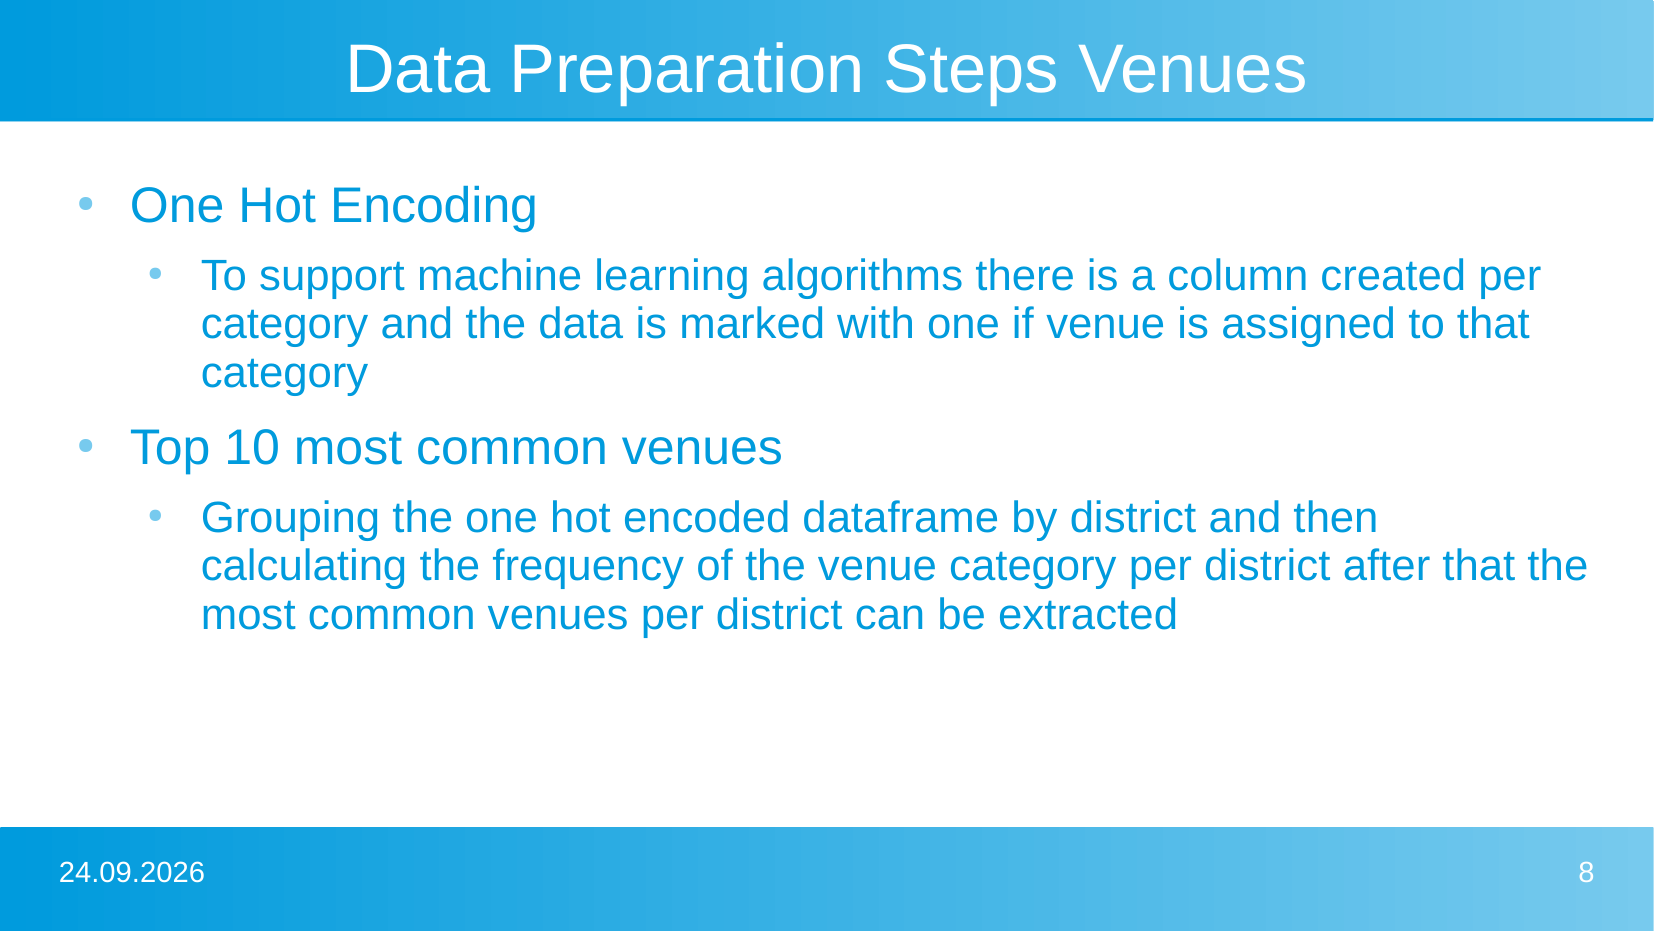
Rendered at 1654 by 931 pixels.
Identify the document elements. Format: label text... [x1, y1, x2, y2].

list One Hot Encoding To support machine learning algorithms there is a column created per category and the data is marked with one if venue is assigned to that category Top 10 most common venues Grouping the one hot encoded dataframe by district and then calculating the frequency of the venue category per district after that the most common venues per district can be extracted [59, 177, 1595, 768]
title Data Preparation Steps Venues [59, 29, 1595, 108]
